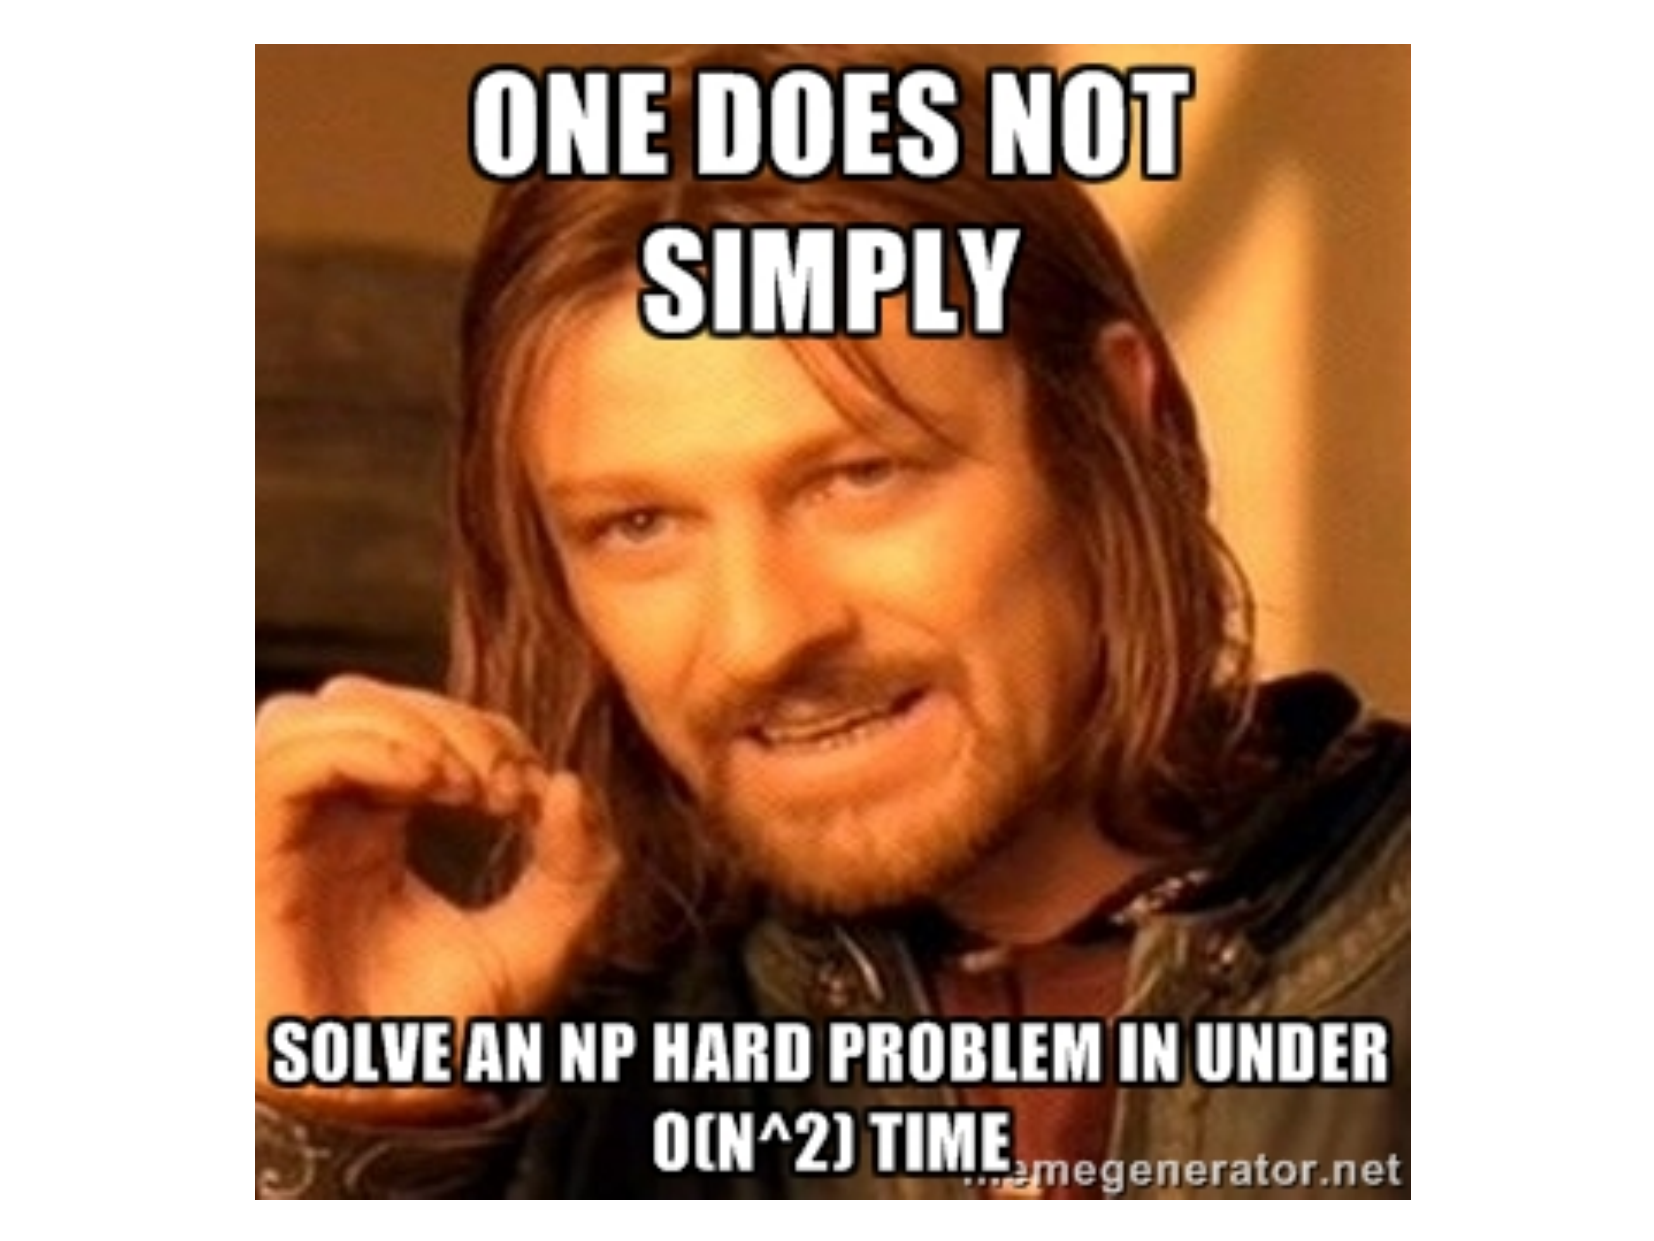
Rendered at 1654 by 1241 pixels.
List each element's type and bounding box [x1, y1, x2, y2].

picture [255, 44, 1411, 1200]
